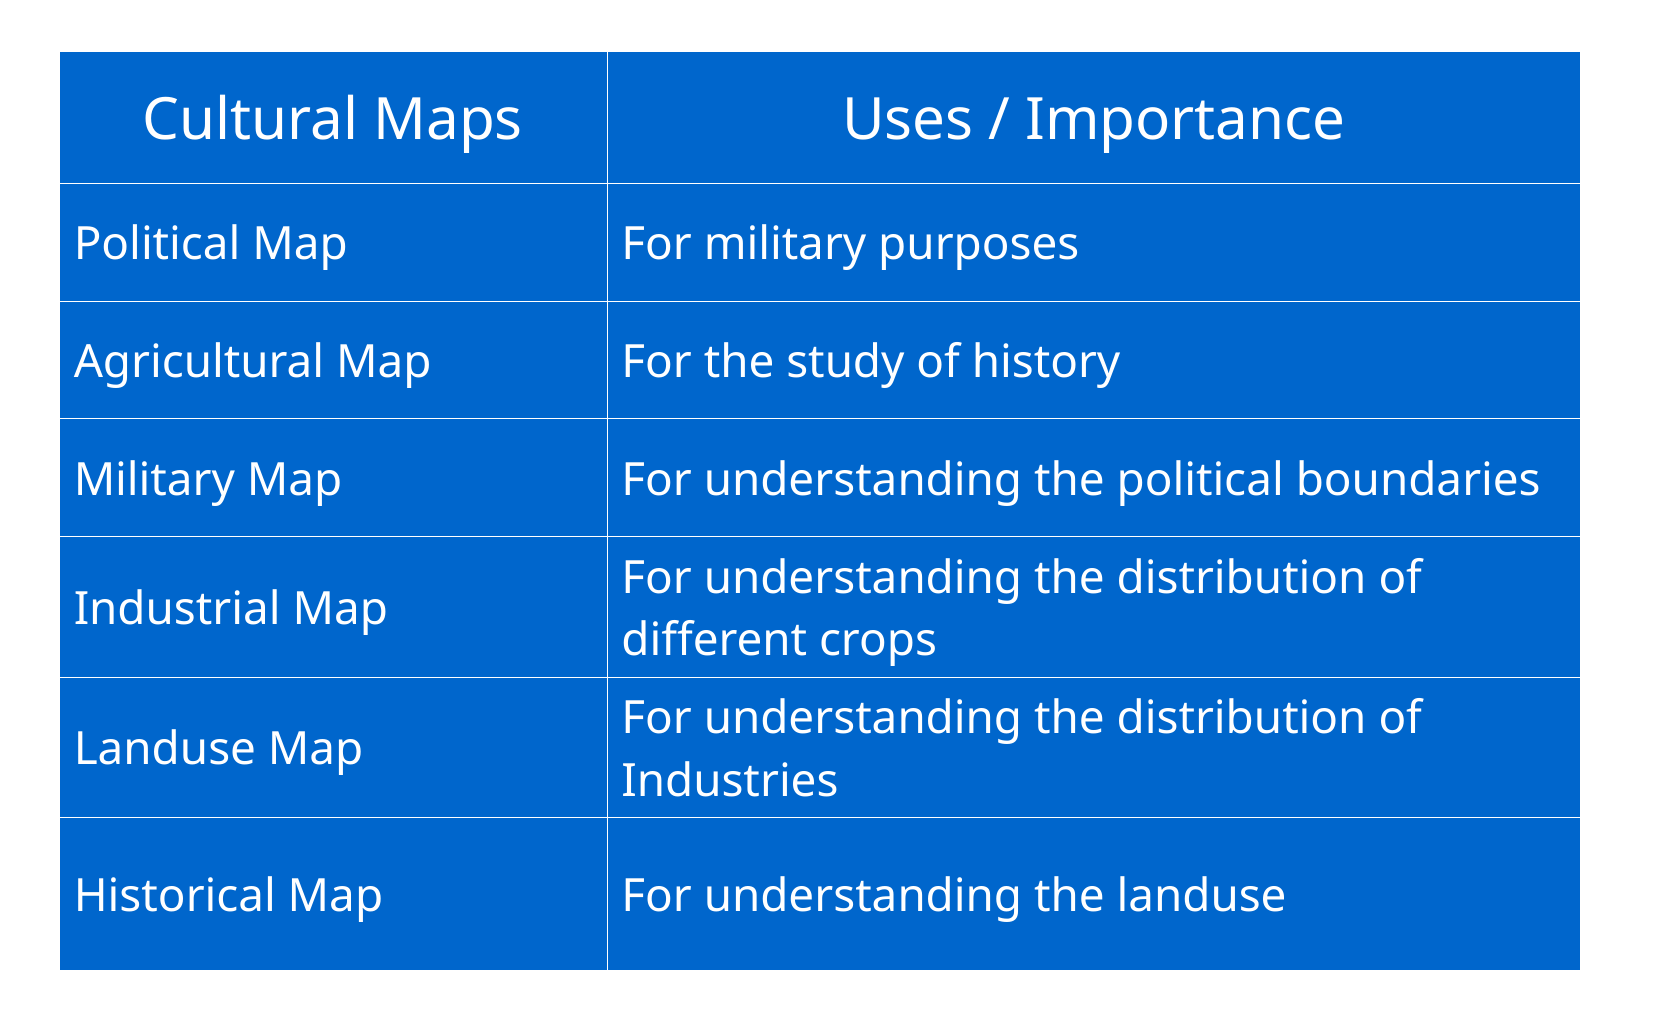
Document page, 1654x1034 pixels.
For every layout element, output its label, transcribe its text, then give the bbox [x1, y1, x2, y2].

table_cell For understanding the distribution of different crops [608, 537, 1580, 677]
table_cell For understanding the landuse [608, 818, 1580, 970]
table_cell Military Map [60, 419, 607, 536]
table_cell For understanding the distribution of Industries [608, 678, 1580, 817]
table_cell Political Map [60, 184, 607, 301]
table_header Cultural Maps [60, 52, 607, 183]
table_cell Agricultural Map [60, 302, 607, 418]
table_cell Historical Map [60, 818, 607, 970]
table_header Uses‍ / Importance [608, 52, 1580, 183]
table_cell Industrial Map [60, 537, 607, 677]
table_cell For understanding the political boundaries [608, 419, 1580, 536]
table_cell For military purposes [608, 184, 1580, 301]
table_cell For the study of history [608, 302, 1580, 418]
table_cell Landuse Map [60, 678, 607, 817]
